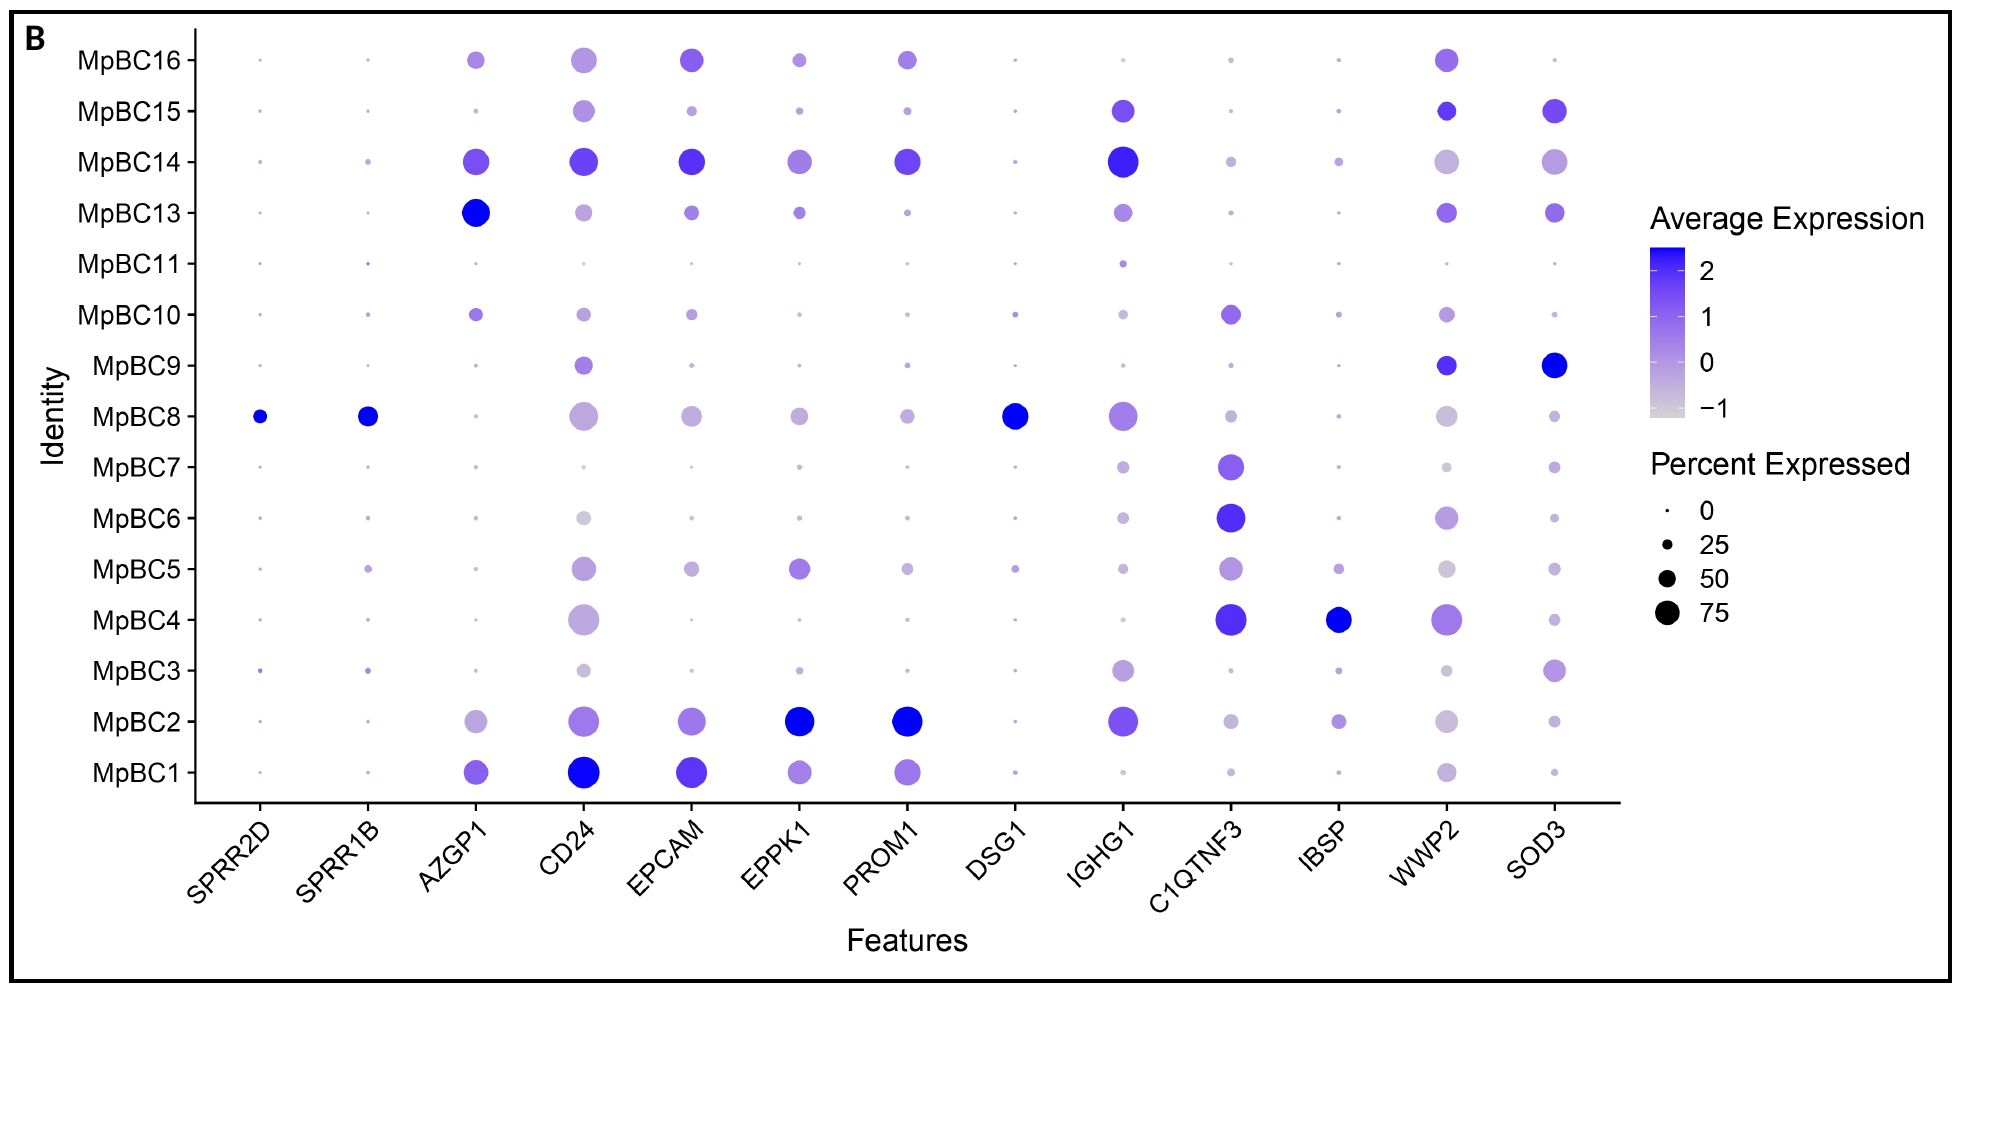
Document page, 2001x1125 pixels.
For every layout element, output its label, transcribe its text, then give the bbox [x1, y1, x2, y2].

text_box B [9, 5, 58, 66]
picture [25, 14, 1941, 973]
